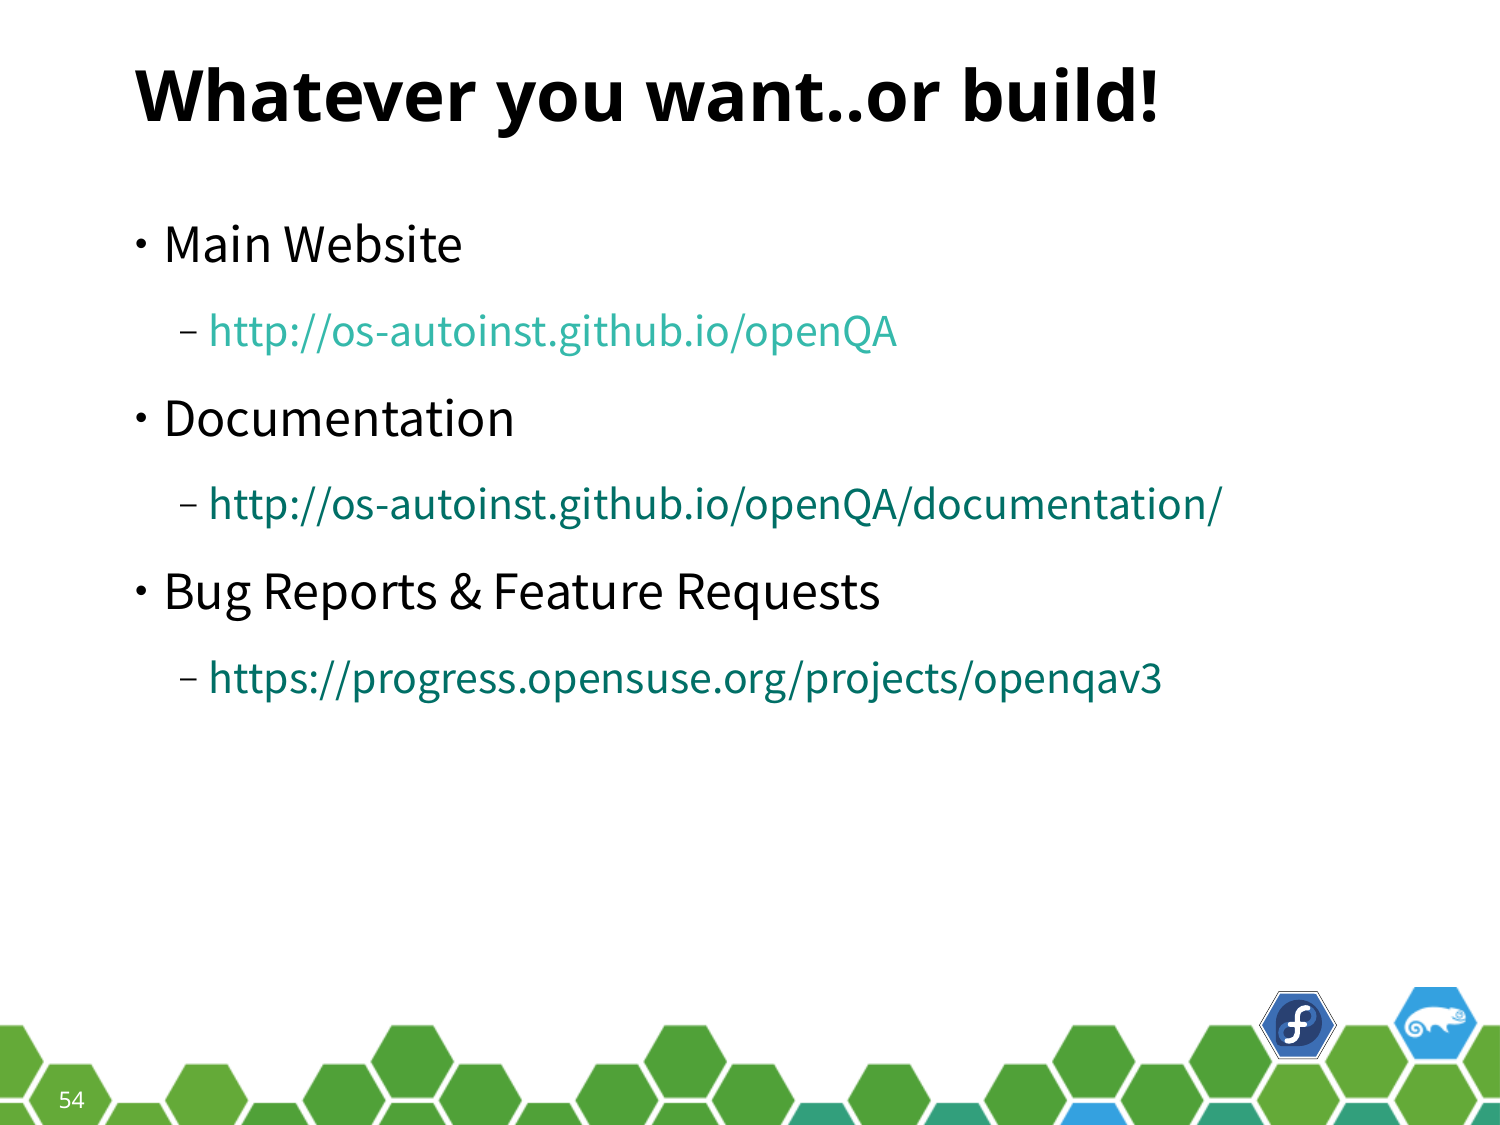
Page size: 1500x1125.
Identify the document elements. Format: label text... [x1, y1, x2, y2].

title Whatever you want..or build! [135, 12, 1372, 175]
list Main Website http://os-autoinst.github.io/openQA Documentation http://os-autoinst.github.io/openQA/documentation/ Bug Reports & Feature Requests https://progress.opensuse.org/projects/openqav3 [135, 208, 1372, 862]
picture [0, 987, 1500, 1125]
